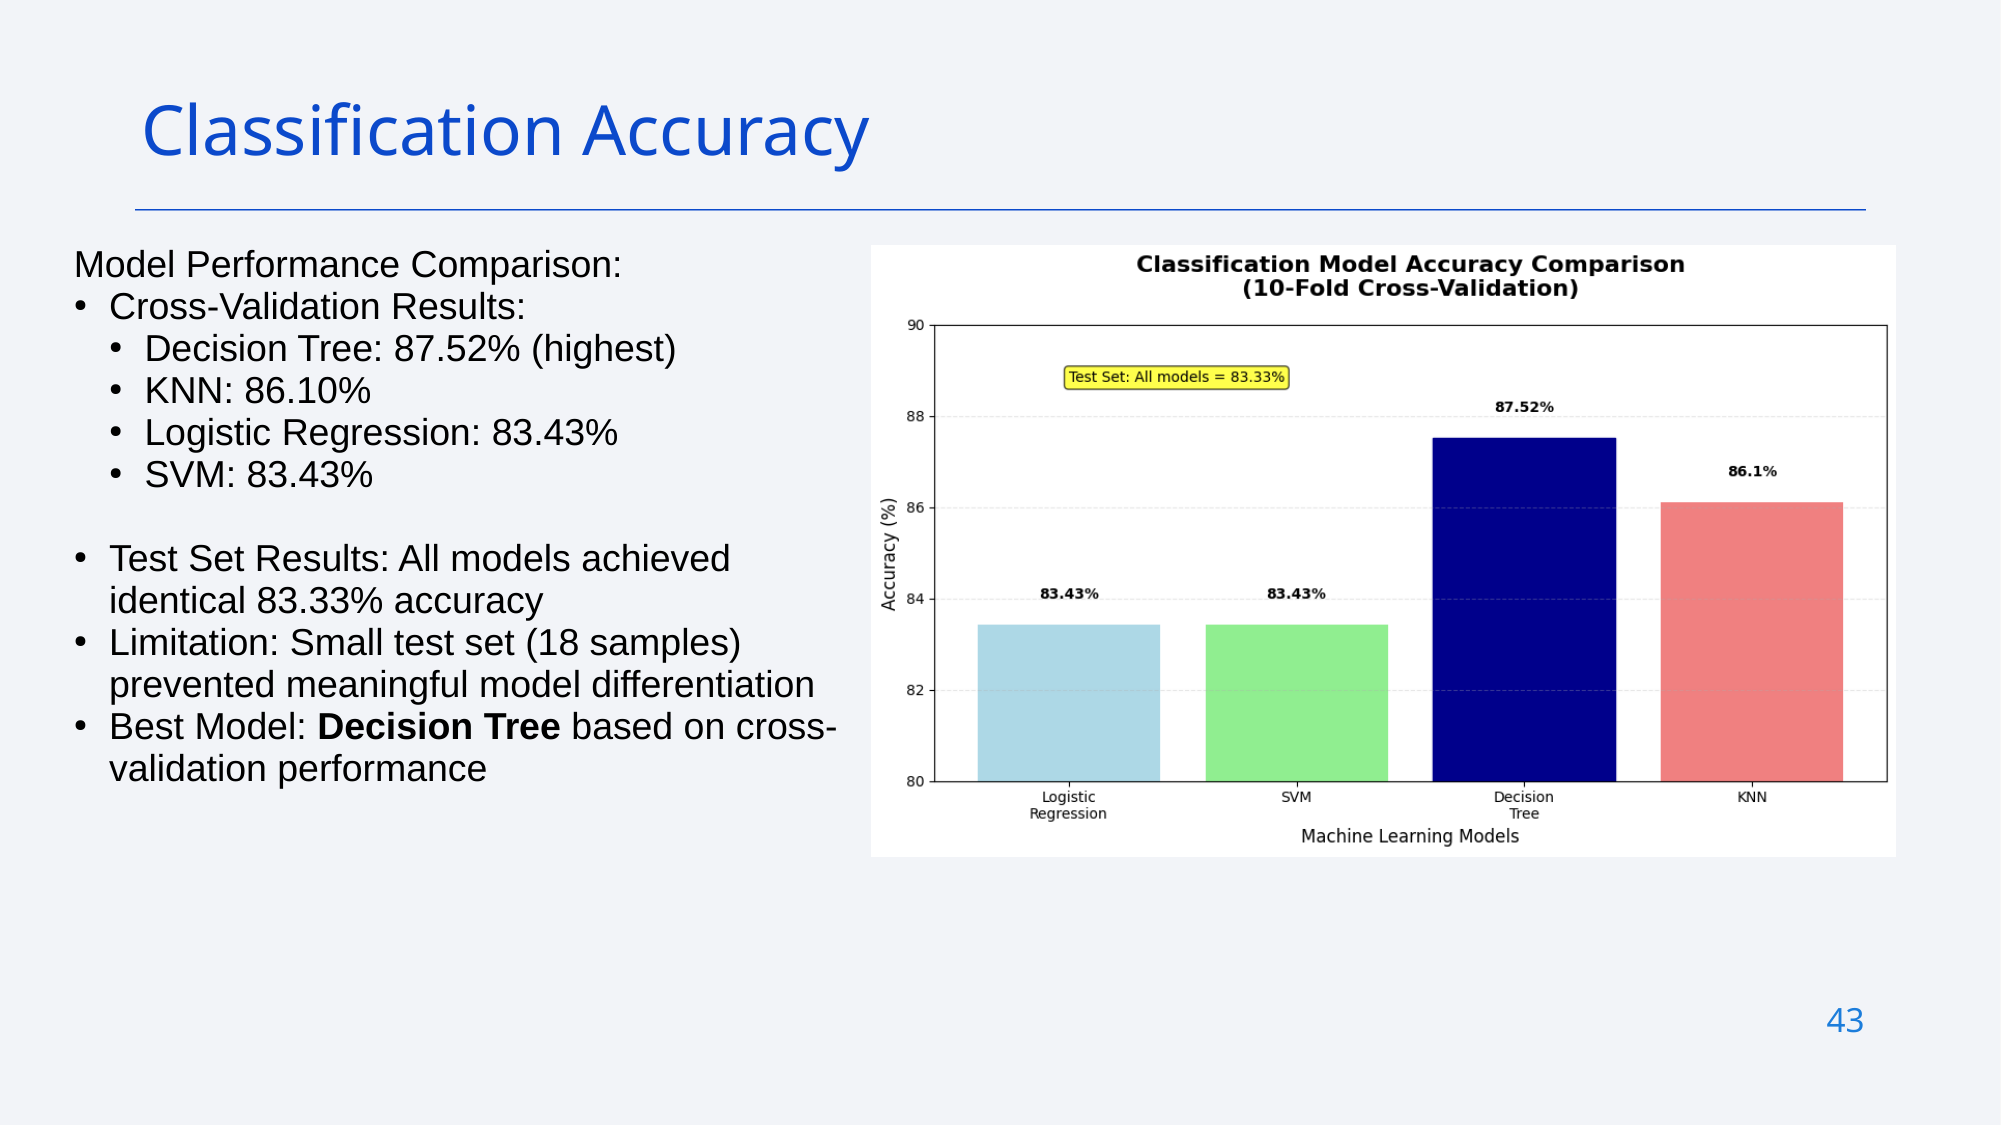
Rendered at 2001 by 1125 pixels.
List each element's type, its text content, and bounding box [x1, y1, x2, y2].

text_box Model Performance Comparison: Cross-Validation Results: Decision Tree: 87.52% (highest) KNN: 86.10% Logistic Regression: 83.43% SVM: 83.43% Test Set Results: All models achieved identical 83.33% accuracy Limitation: Small test set (18 samples) prevented meaningful model differentiation Best Model: Decision Tree based on cross-validation performance [59, 236, 857, 1034]
picture [0, 0, 2001, 1125]
text_box Classification Accuracy [126, 88, 1852, 179]
